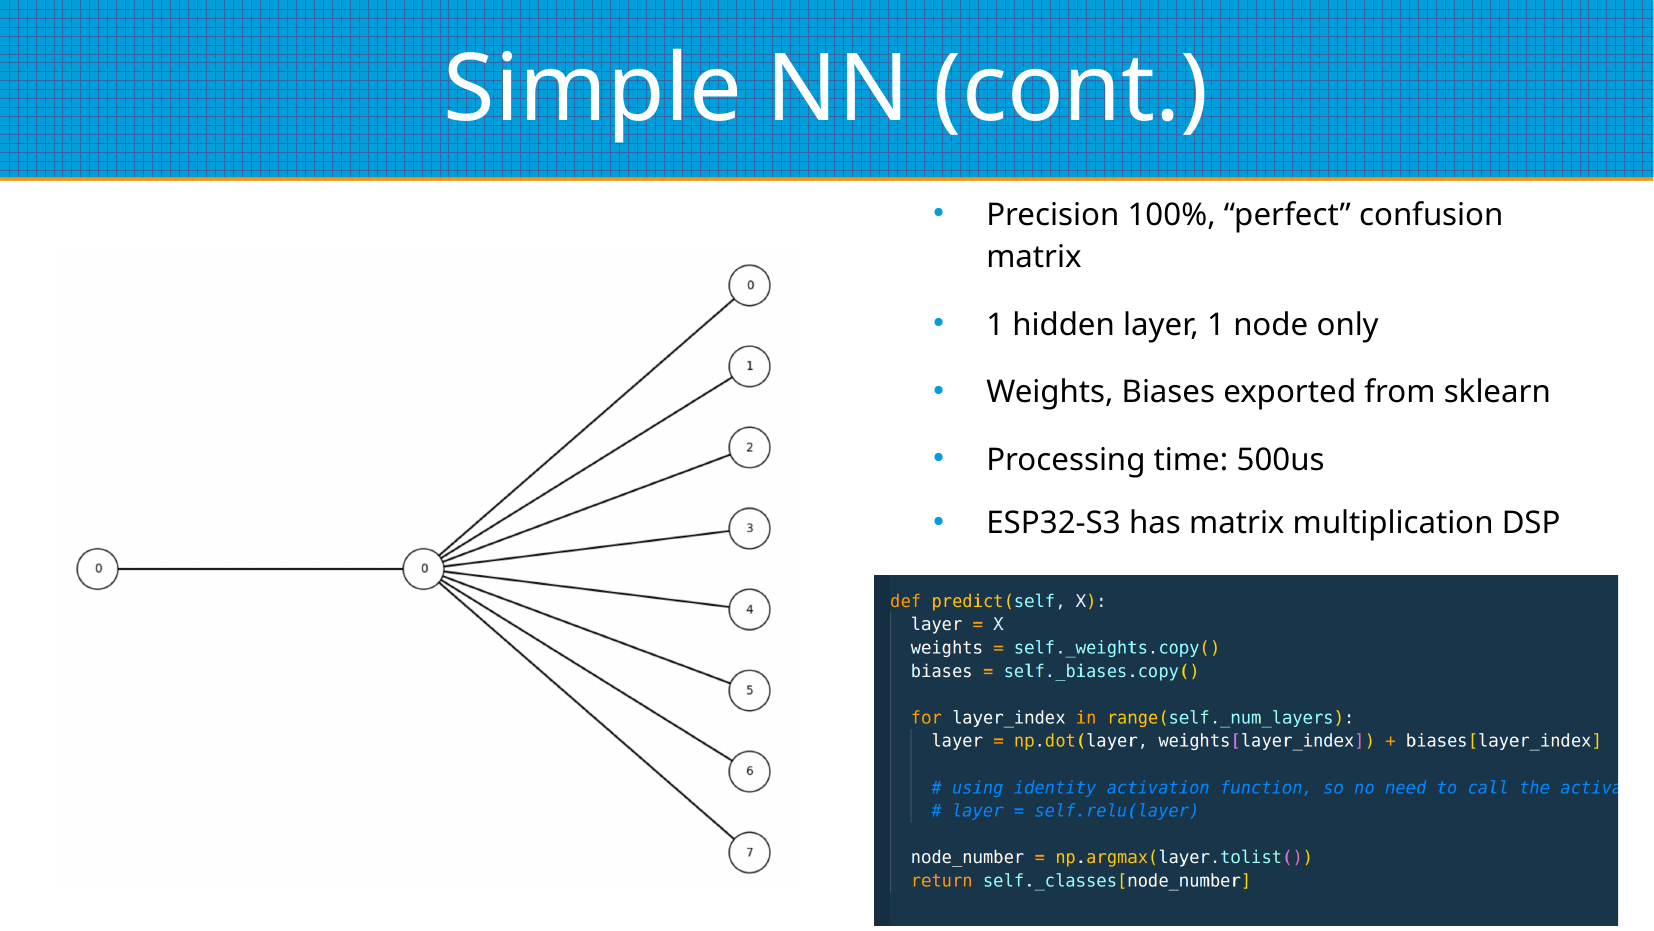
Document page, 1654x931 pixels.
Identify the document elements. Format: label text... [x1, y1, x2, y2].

picture [54, 247, 798, 891]
list Precision 100%, “perfect” confusion matrix 1 hidden layer, 1 node only Weights, Biases exported from sklearn Processing time: 500us ESP32-S3 has matrix multiplication DSP [915, 124, 1571, 575]
title Simple NN (cont.) [82, 14, 1571, 148]
picture [874, 575, 1619, 926]
